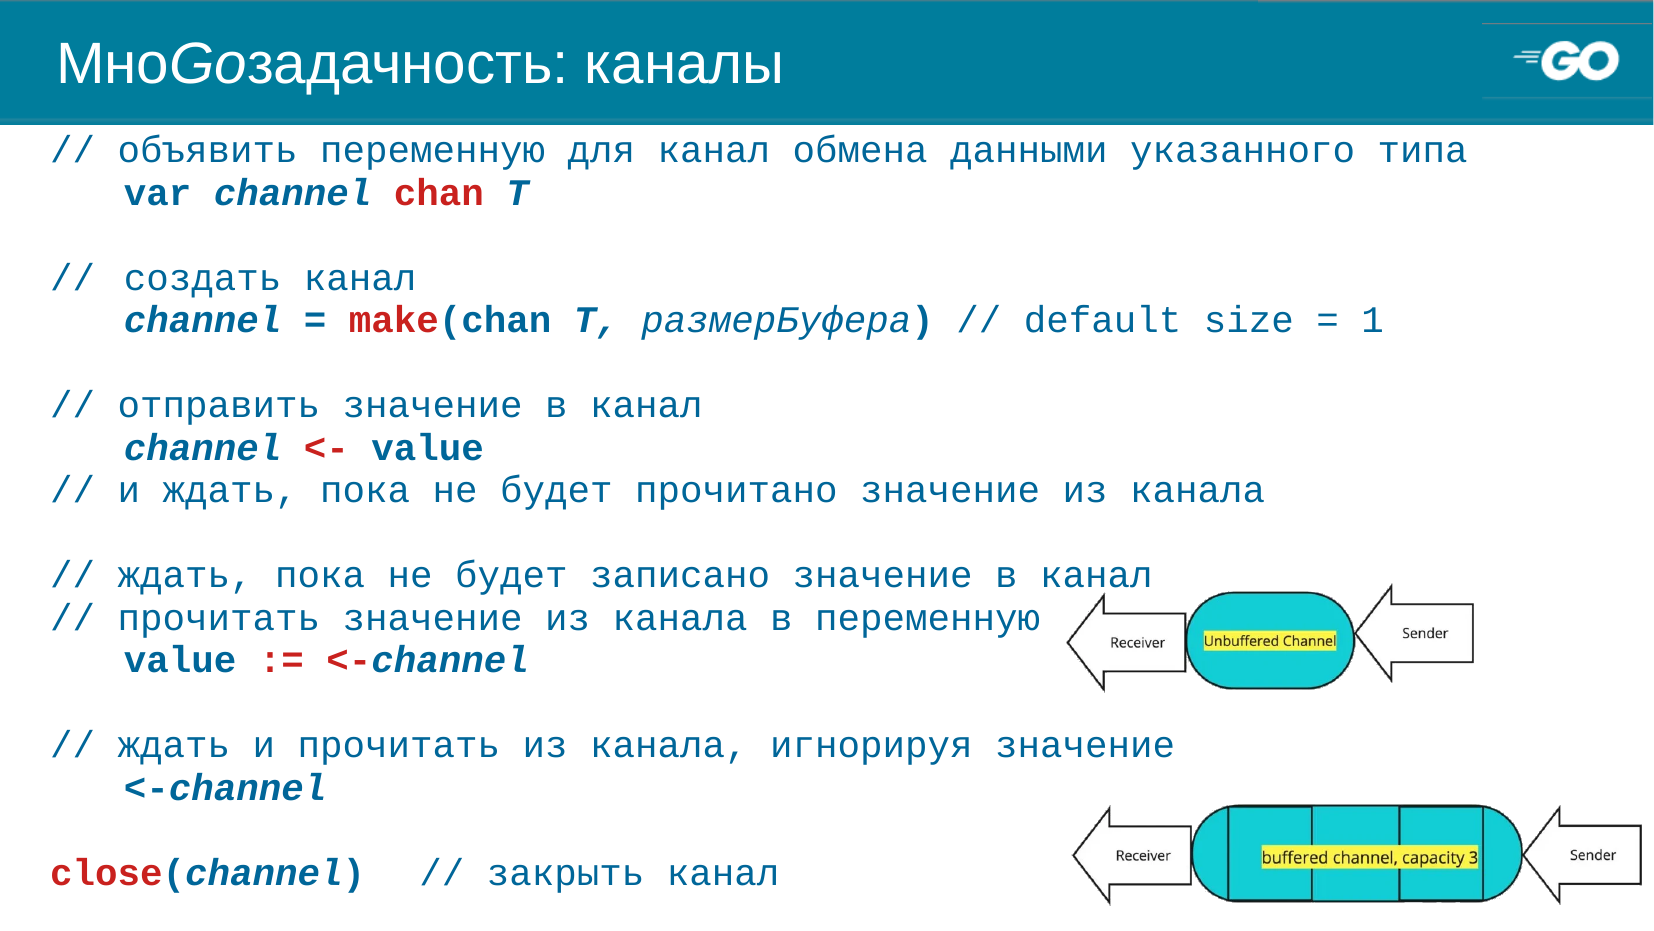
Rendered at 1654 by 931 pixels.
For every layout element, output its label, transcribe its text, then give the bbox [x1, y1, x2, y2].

picture [1062, 581, 1654, 918]
picture [1542, 41, 1619, 81]
text_box МноGoзадачность: каналы [41, 23, 1495, 104]
text_box // объявить переменную для канал обмена данными указанного типа var channel chan T // создать канал channel = make(chan T, размерБуфера) // default size = 1 // отправить значение в канал channel <- value // и ждать, пока не будет прочитано значение из канала // ждать, пока не будет записано значение в канал // прочитать значение из канала в переменную value := <-channel // ждать и прочитать из канала, игнорируя значение <-channel close(channel) // закрыть канал [35, 124, 1619, 905]
